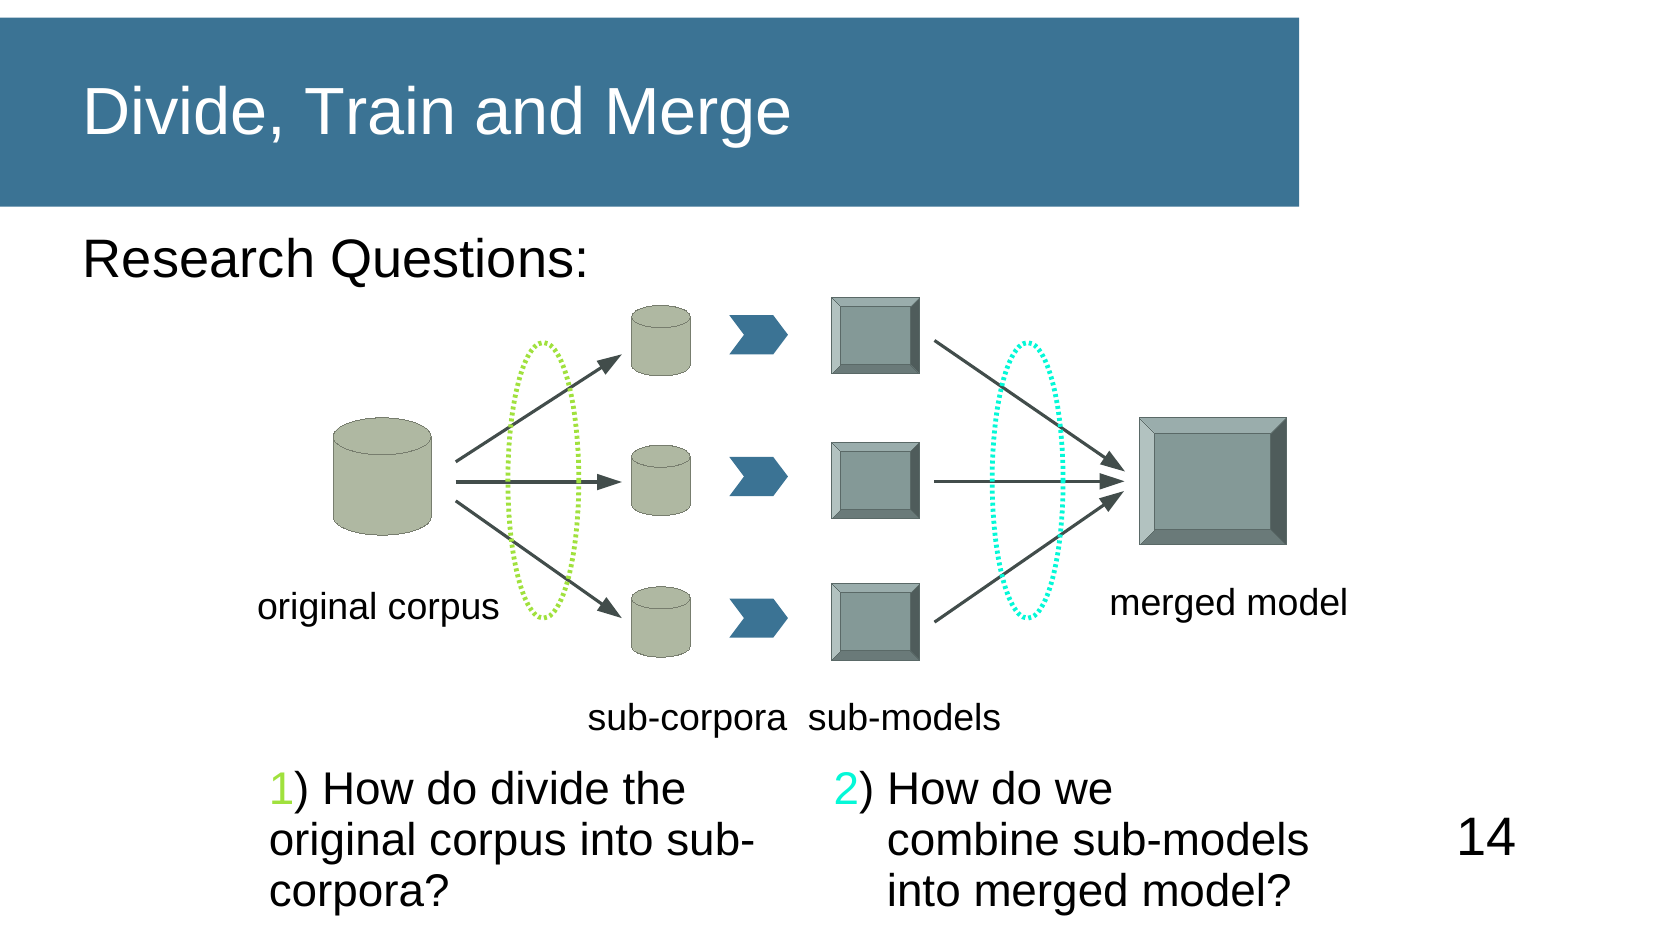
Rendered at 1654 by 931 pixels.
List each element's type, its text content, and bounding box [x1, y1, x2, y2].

text_box [729, 598, 788, 638]
text_box [631, 586, 691, 658]
text_box 1) How do divide the original corpus into sub-corpora? [253, 755, 851, 924]
text_box [631, 305, 691, 376]
title Divide, Train and Merge [82, 35, 1234, 189]
text_box merged model [1094, 574, 1364, 635]
text_box sub-models [793, 689, 1016, 750]
text_box [832, 583, 920, 661]
text_box original corpus [242, 579, 515, 636]
list Research Questions: [82, 224, 1571, 764]
text_box sub-corpora [573, 689, 793, 750]
text_box [729, 456, 788, 497]
text_box [631, 445, 691, 516]
text_box 2) How do we combine sub-models into merged model? [851, 755, 1359, 924]
text_box [833, 442, 920, 519]
text_box [333, 417, 432, 536]
text_box [729, 315, 788, 355]
text_box [1141, 417, 1287, 545]
text_box [833, 297, 920, 374]
